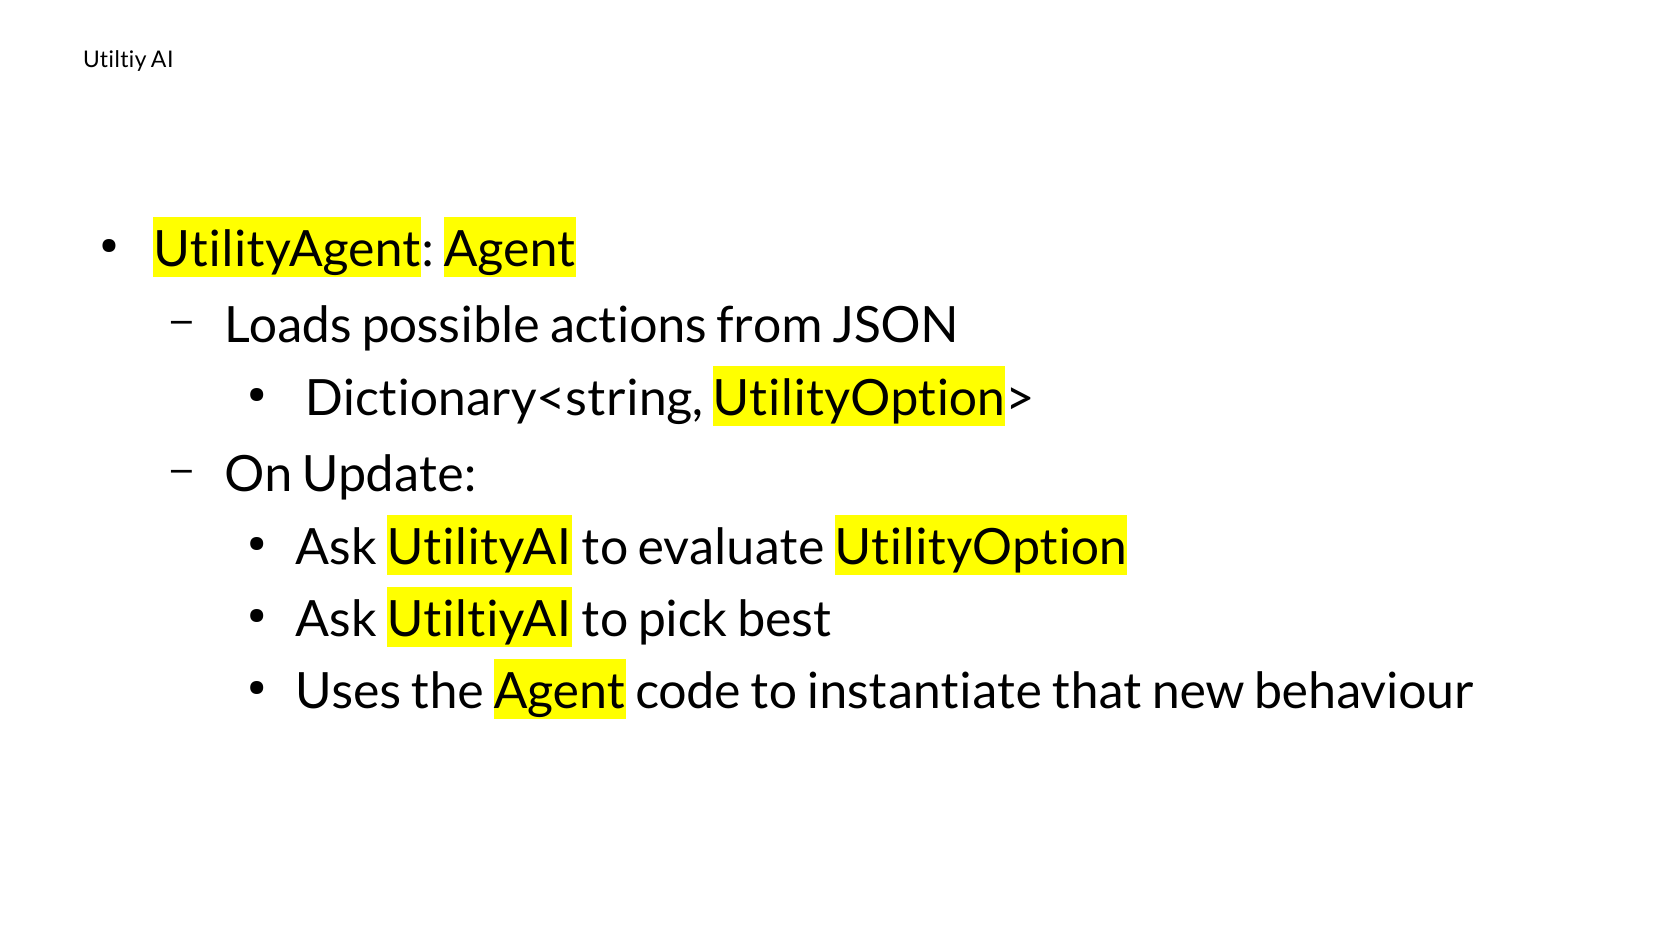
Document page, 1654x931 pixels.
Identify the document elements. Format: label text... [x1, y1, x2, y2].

title Utiltiy AI [83, 0, 1571, 119]
list UtilityAgent: Agent Loads possible actions from JSON Dictionary<string, UtilityOption> On Update: Ask UtilityAI to evaluate UtilityOption Ask UtiltiyAI to pick best Uses the Agent code to instantiate that new behaviour [82, 217, 1571, 839]
